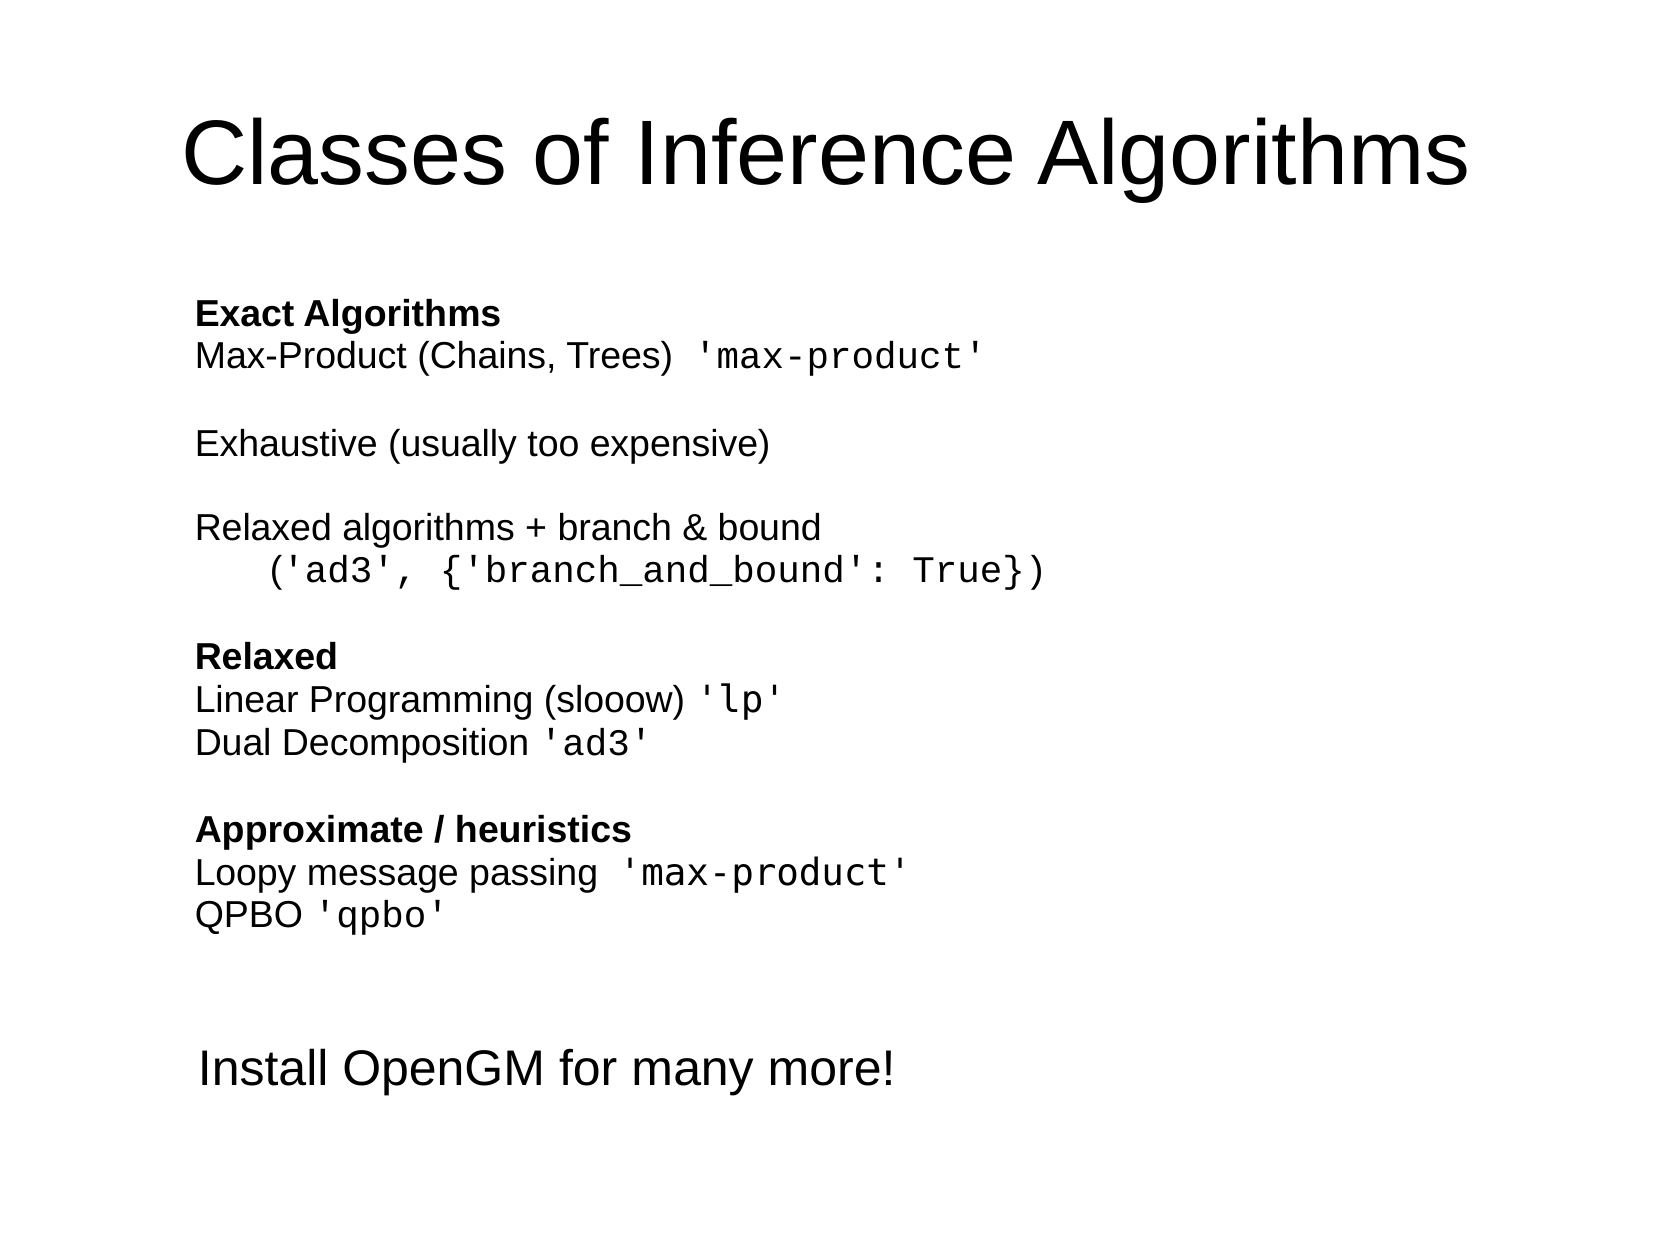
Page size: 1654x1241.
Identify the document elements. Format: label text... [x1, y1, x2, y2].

text_box Install OpenGM for many more! [183, 1032, 912, 1104]
text_box Exact Algorithms Max-Product (Chains, Trees) 'max-product' Exhaustive (usually too expensive) Relaxed algorithms + branch & bound ('ad3', {'branch_and_bound': True}) Relaxed Linear Programming (slooow) 'lp' Dual Decomposition 'ad3' Approximate / heuristics Loopy message passing 'max-product' QPBO 'qpbo' [180, 285, 1486, 1033]
title Classes of Inference Algorithms [82, 49, 1571, 257]
